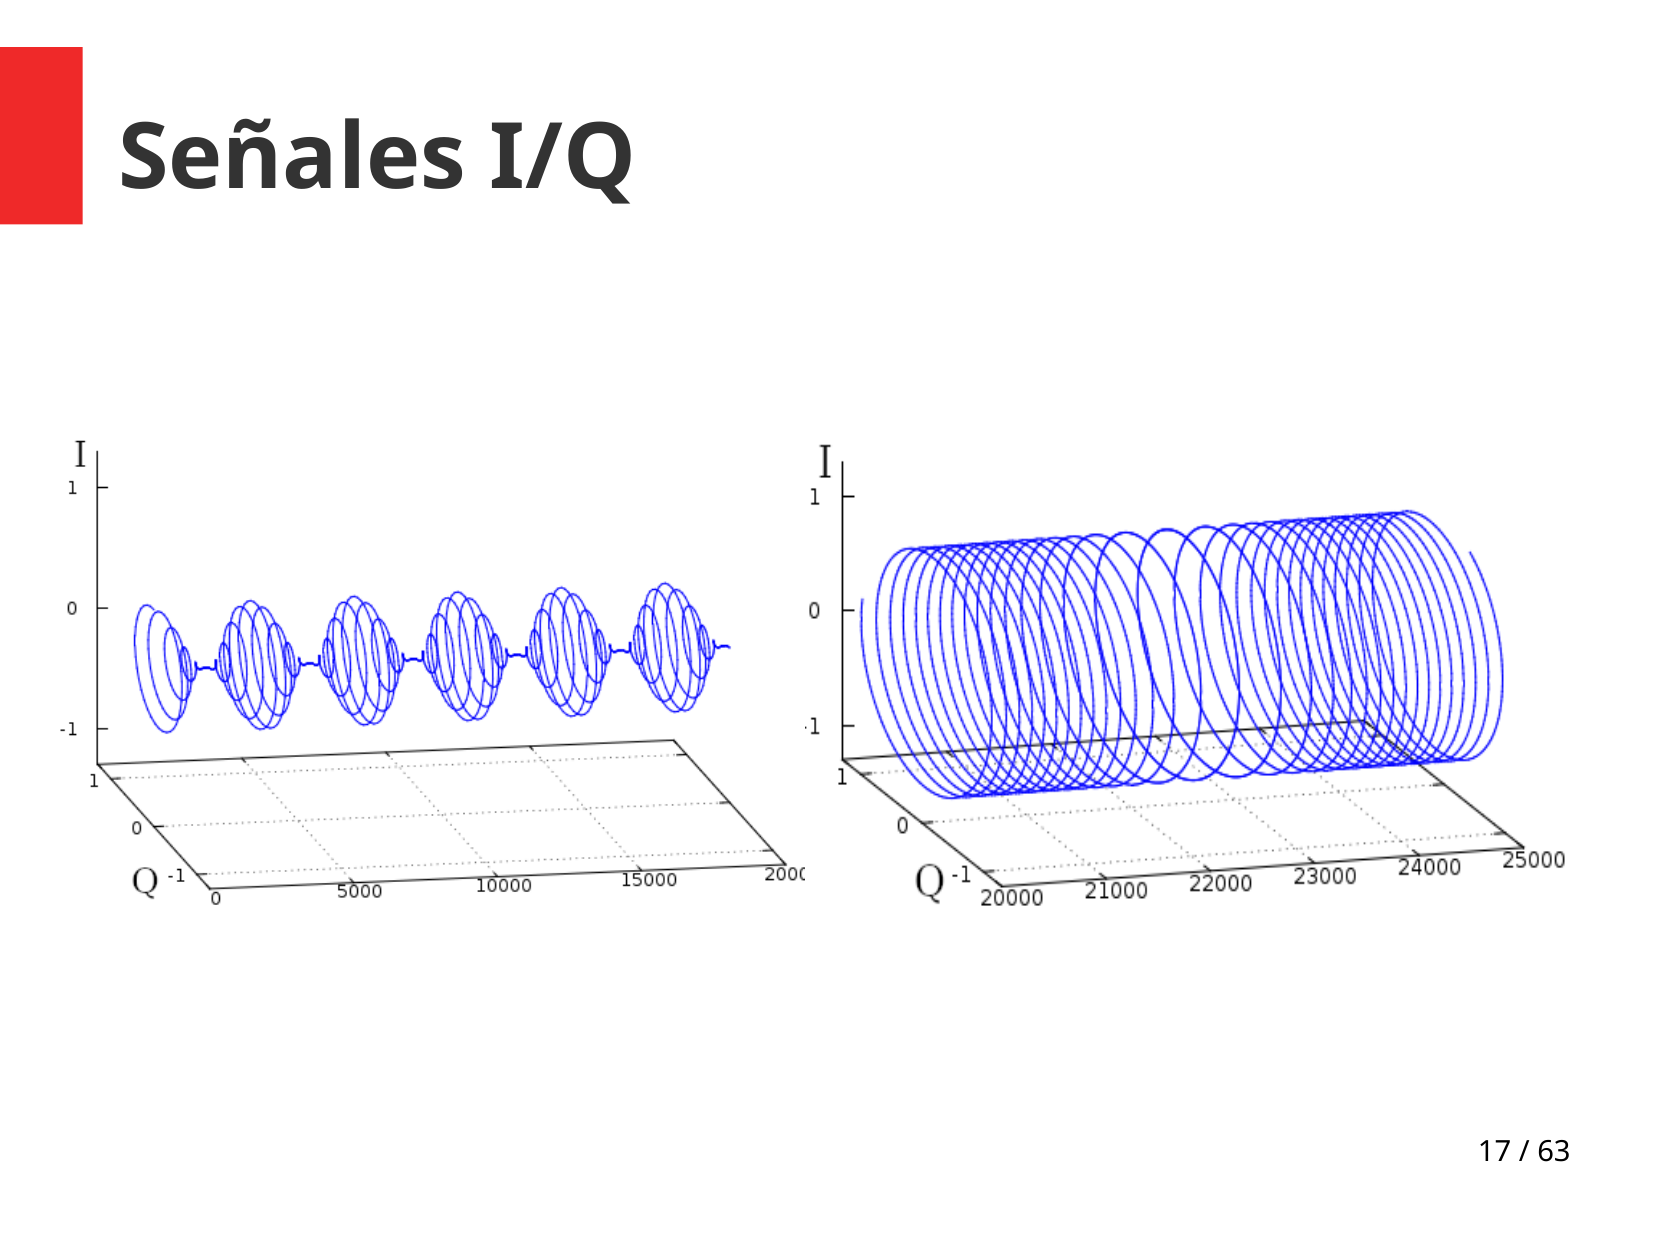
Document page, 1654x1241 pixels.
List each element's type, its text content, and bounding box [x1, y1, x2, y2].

title Señales I/Q [118, 49, 1571, 257]
picture [55, 431, 1576, 916]
